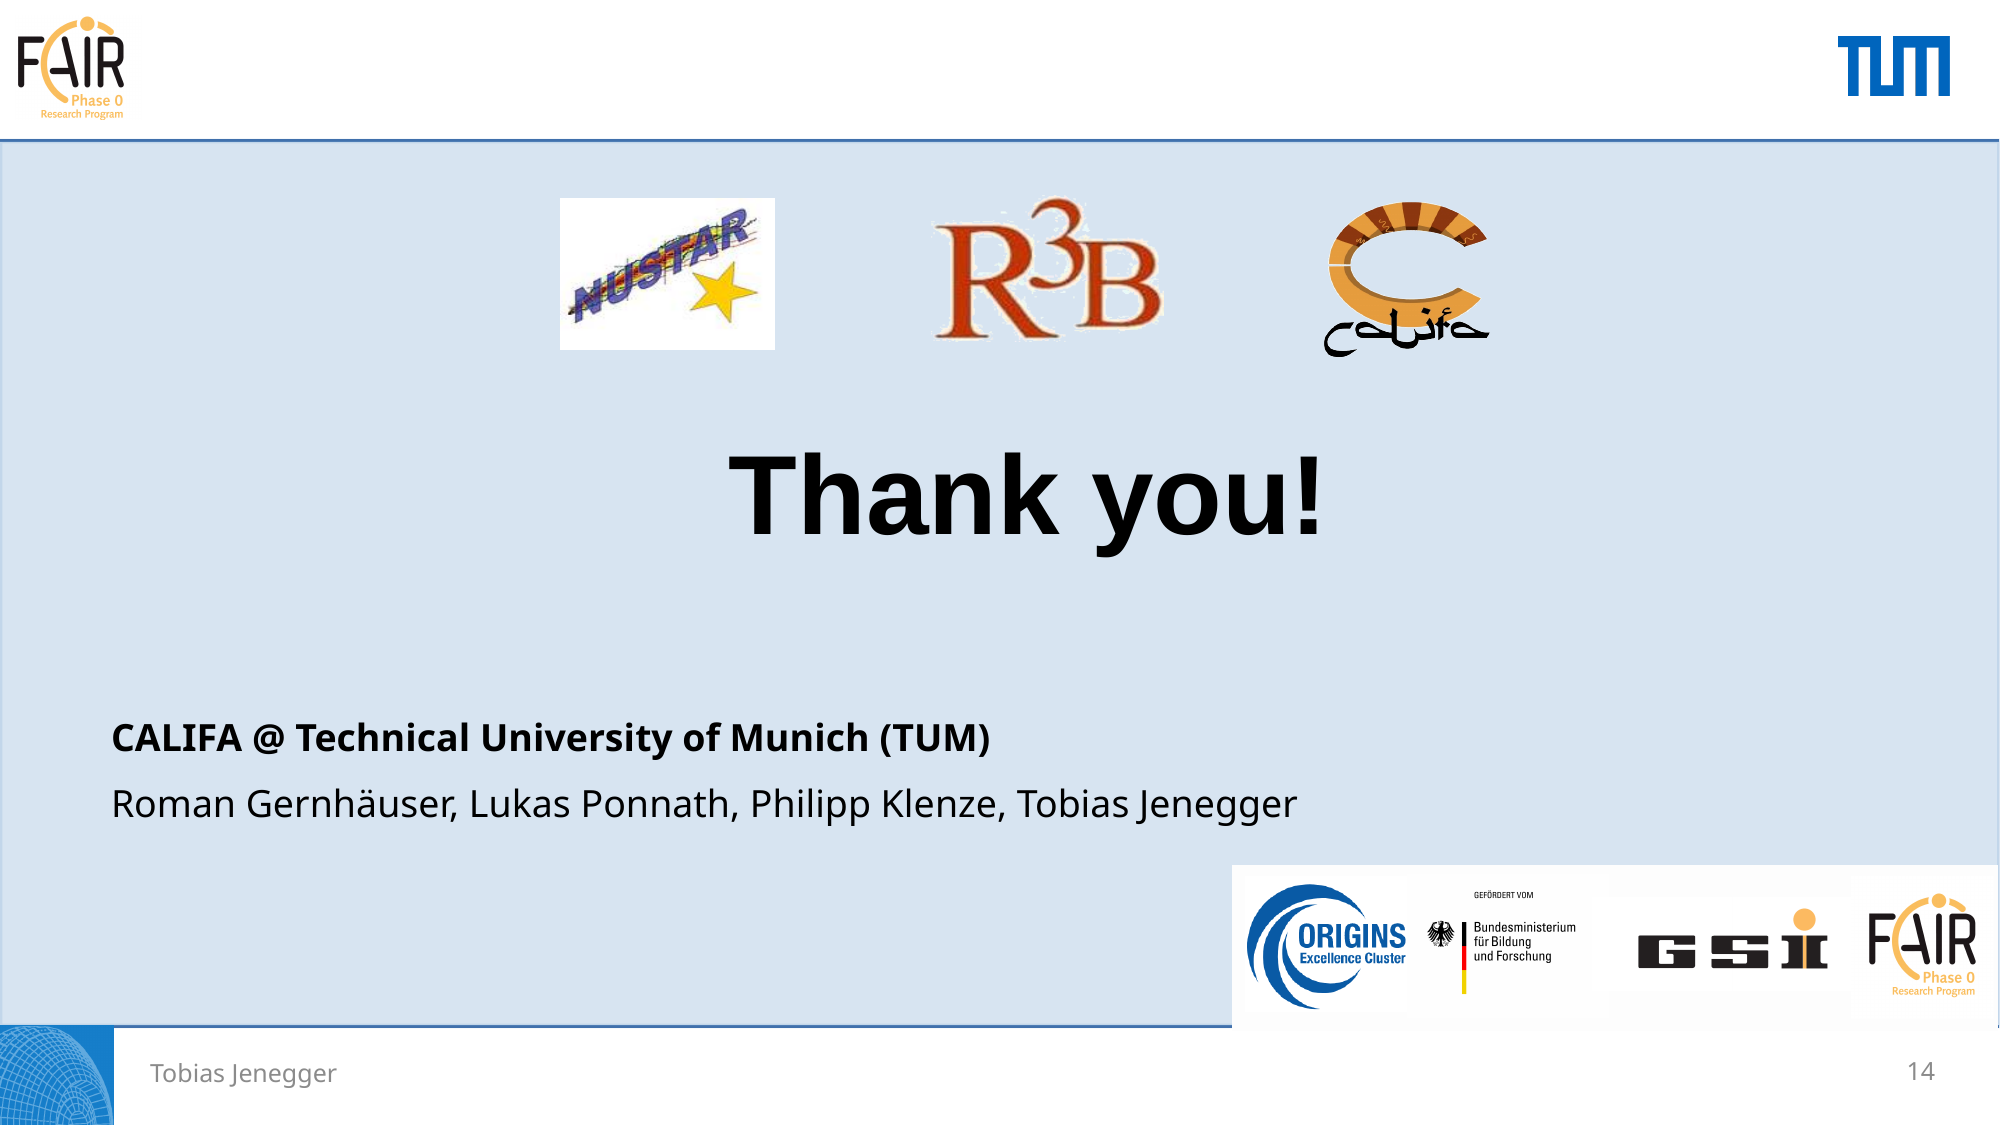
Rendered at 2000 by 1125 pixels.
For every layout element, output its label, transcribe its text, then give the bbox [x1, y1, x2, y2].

text_box [1232, 865, 1998, 1031]
picture [1838, 36, 1950, 96]
picture [15, 15, 142, 120]
picture [931, 194, 1164, 343]
text_box Thank you! [714, 425, 1411, 860]
picture [560, 198, 775, 350]
picture [0, 1025, 114, 1125]
picture [1245, 874, 1994, 1019]
list CALIFA @ Technical University of Munich (TUM) Roman Gernhäuser, Lukas Ponnath, Philipp Klenze, Tobias Jenegger [96, 113, 1909, 990]
picture [1321, 198, 1494, 362]
